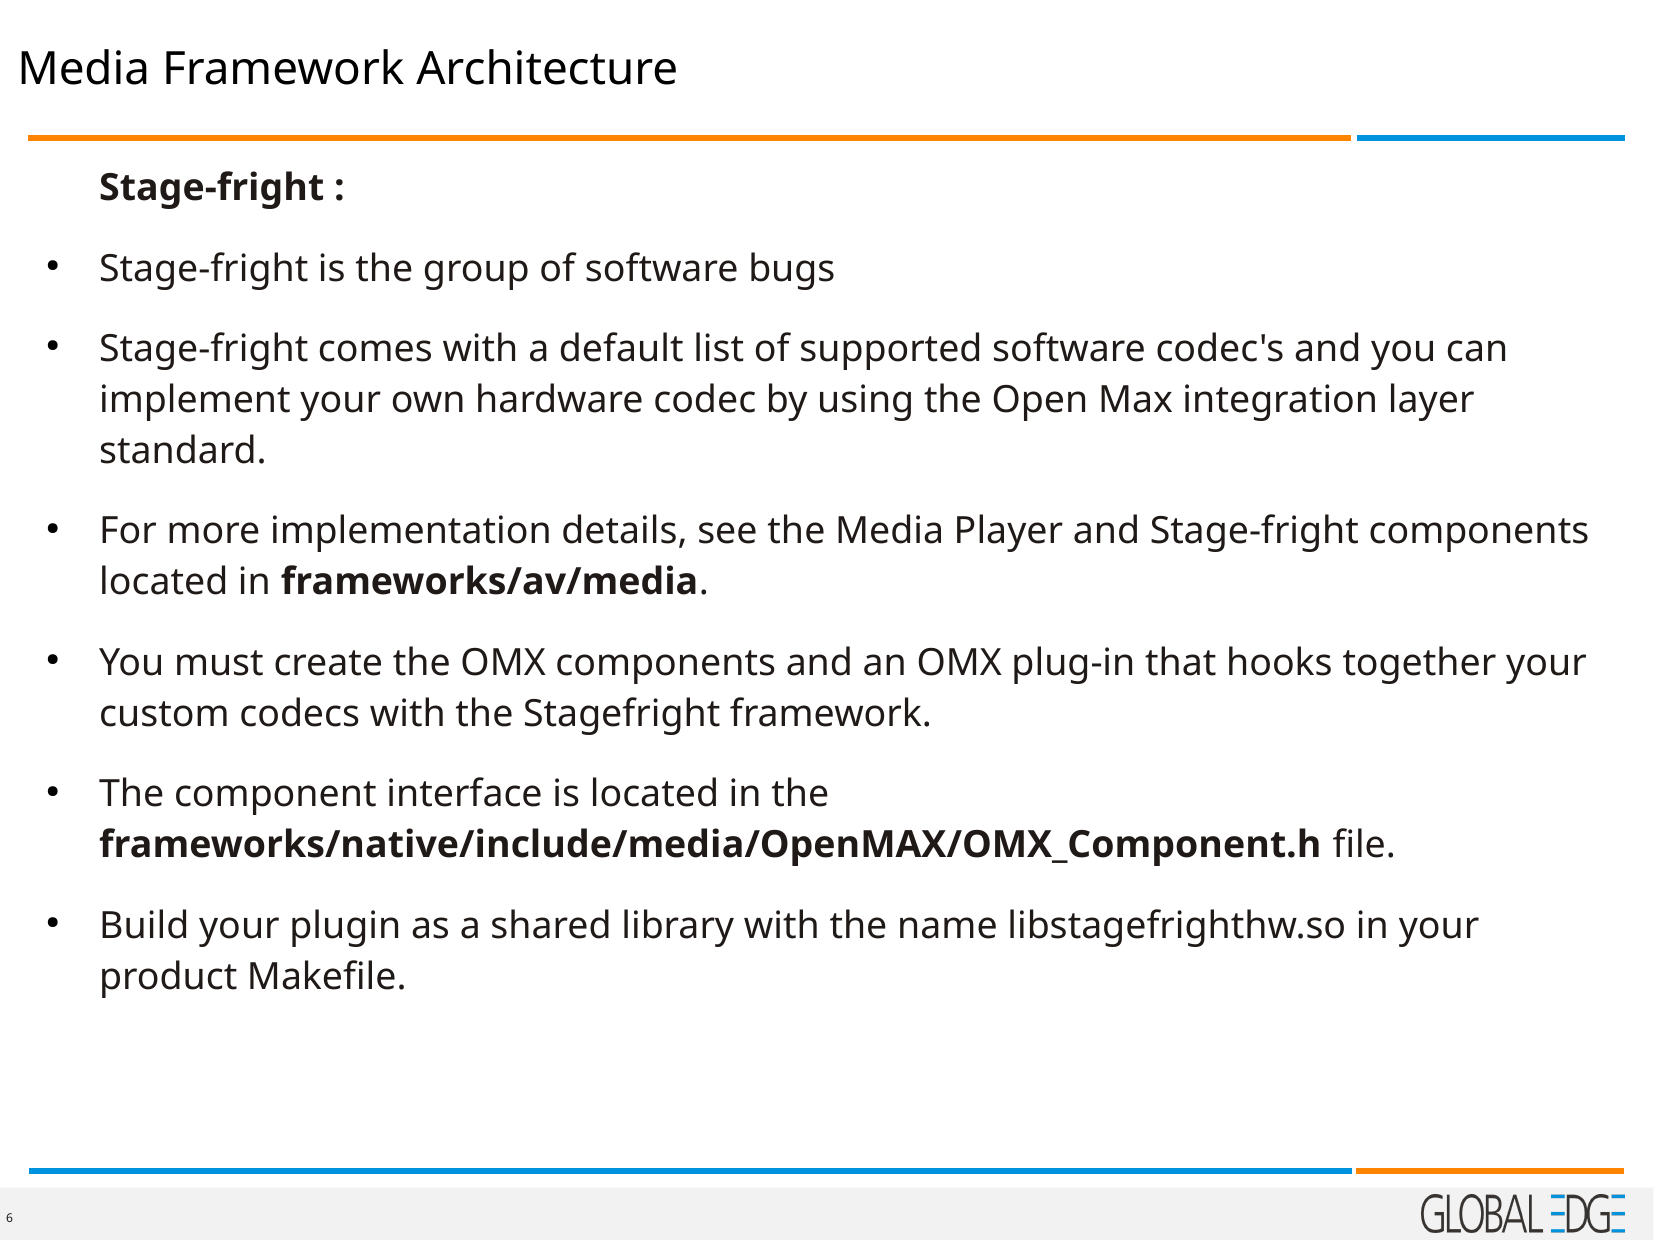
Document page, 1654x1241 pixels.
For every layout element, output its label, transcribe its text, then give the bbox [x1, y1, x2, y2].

picture [1421, 1194, 1625, 1233]
title Media Framework Architecture [17, 18, 1499, 115]
list Stage-fright : Stage-fright is the group of software bugs Stage-fright comes with a default list of supported software codec's and you can implement your own hardware codec by using the Open Max integration layer standard. For more implementation details, see the Media Player and Stage-fright components located in frameworks/av/media. You must create the OMX components and an OMX plug-in that hooks together your custom codecs with the Stagefright framework. The component interface is located in the frameworks/native/include/media/OpenMAX/OMX_Component.h file. Build your plugin as a shared library with the name libstagefrighthw.so in your product Makefile. [28, 160, 1625, 1153]
